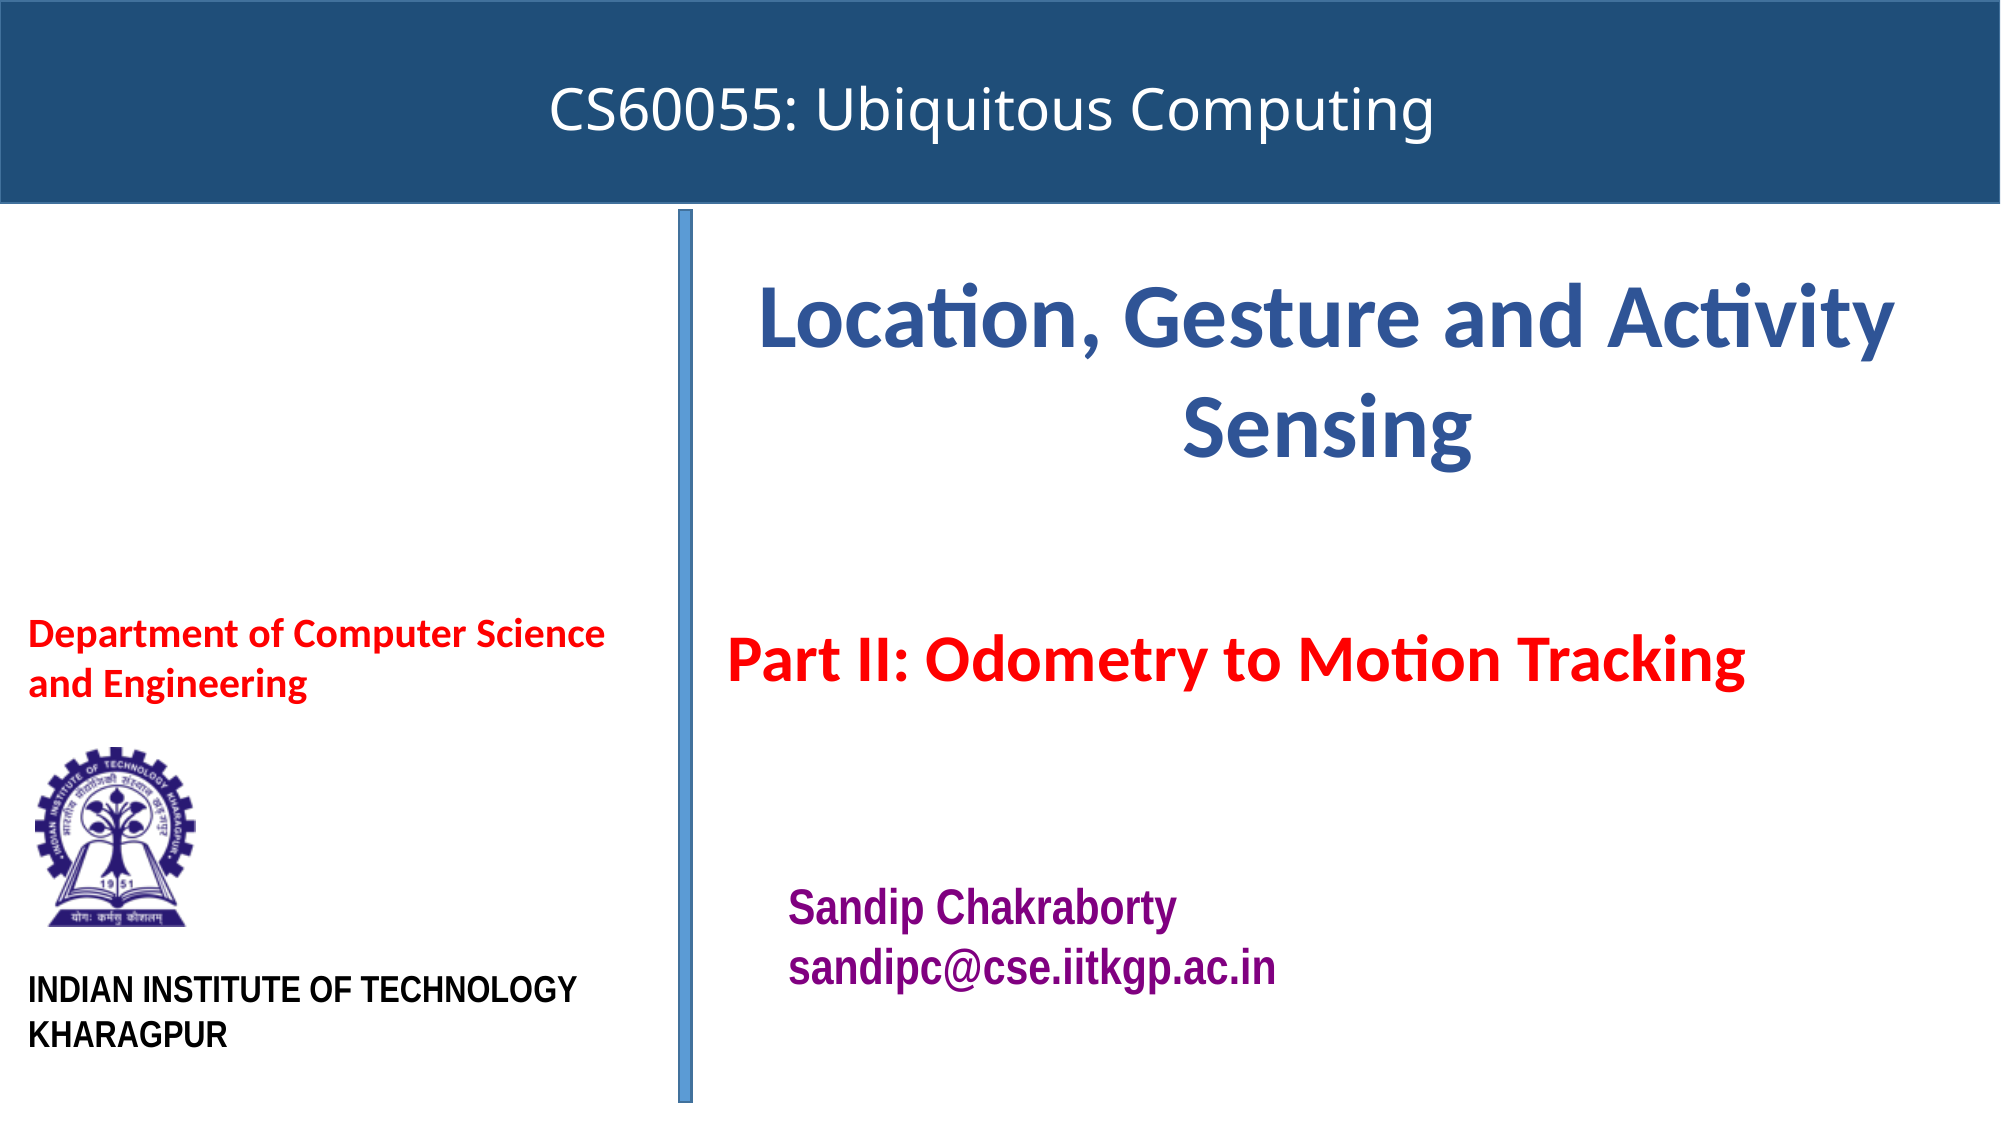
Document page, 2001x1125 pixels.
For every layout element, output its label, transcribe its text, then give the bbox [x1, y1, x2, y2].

text_box Location, Gesture and Activity Sensing [693, 247, 1963, 486]
title CS60055: Ubiquitous Computing [0, 10, 2000, 200]
text_box Part II: Odometry to Motion Tracking [712, 607, 1979, 704]
